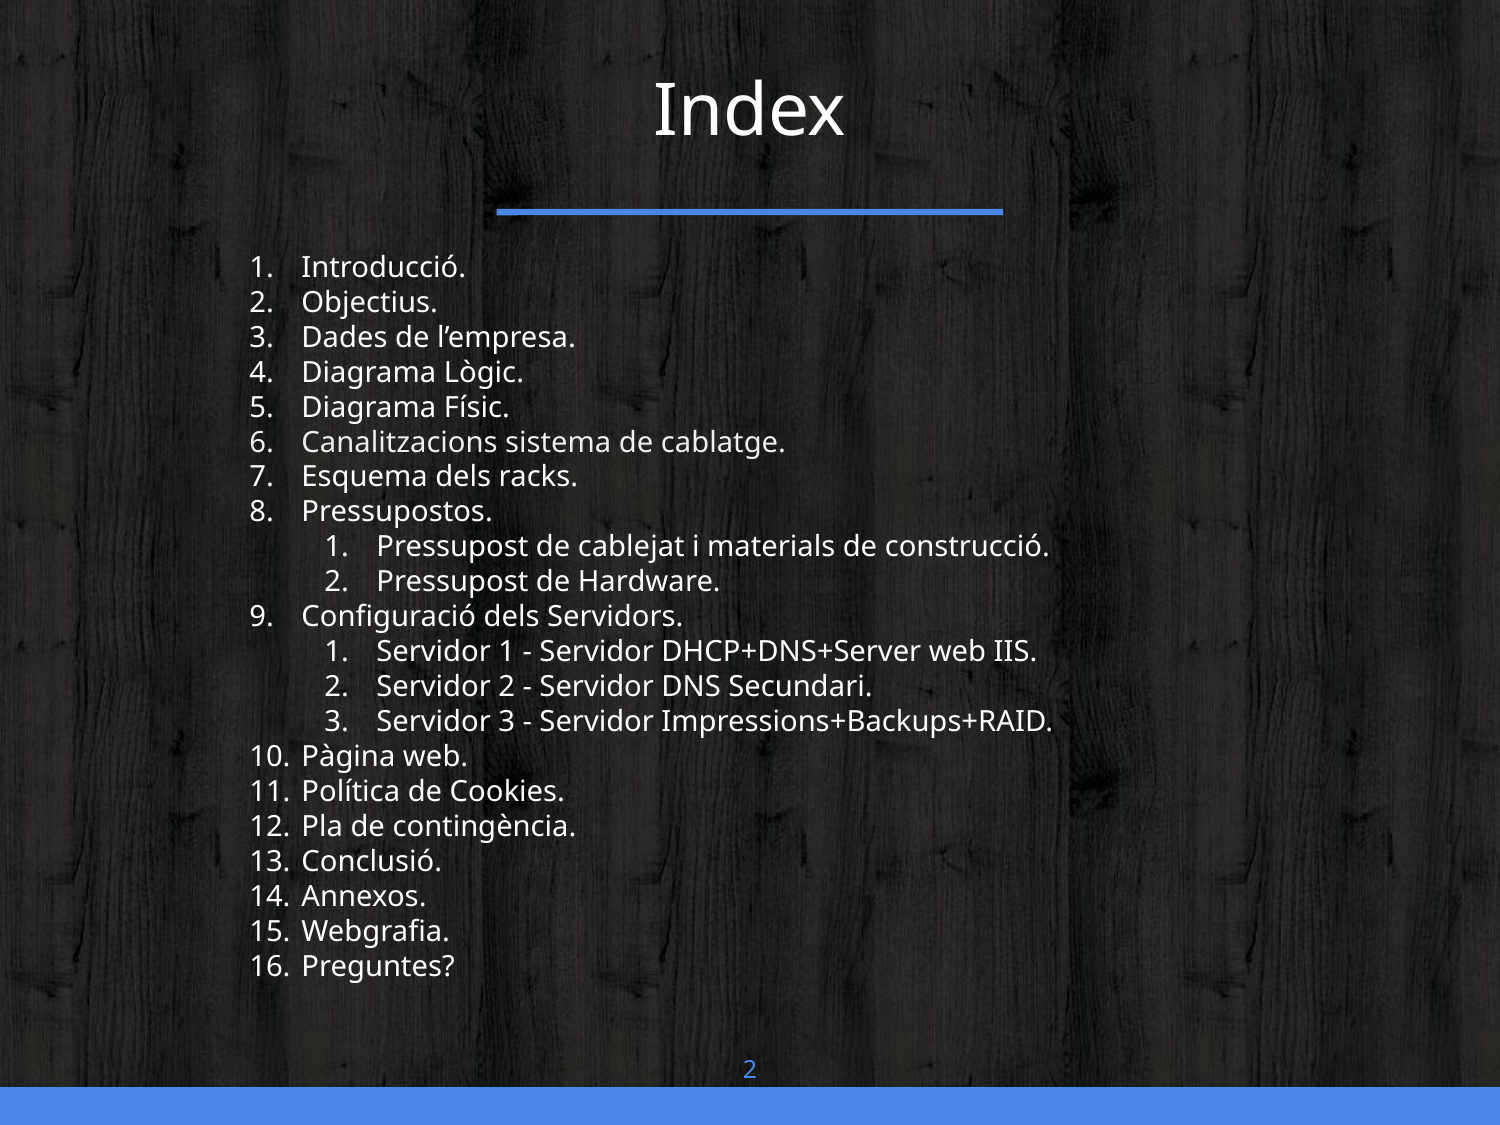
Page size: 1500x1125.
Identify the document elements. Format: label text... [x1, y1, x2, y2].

text_box [0, 1087, 1500, 1125]
slide_number 2 [705, 1038, 795, 1087]
picture [0, 0, 1500, 1087]
title Index [75, 0, 1425, 213]
text_box Introducció. Objectius. Dades de l’empresa. Diagrama Lògic. Diagrama Físic. Canalitzacions sistema de cablatge. Esquema dels racks. Pressupostos. Pressupost de cablejat i materials de construcció. Pressupost de Hardware. Configuració dels Servidors. Servidor 1 - Servidor DHCP+DNS+Server web IIS. Servidor 2 - Servidor DNS Secundari. Servidor 3 - Servidor Impressions+Backups+RAID. Pàgina web. Política de Cookies. Pla de contingència. Conclusió. Annexos. Webgrafia. Preguntes? [211, 233, 1364, 1018]
